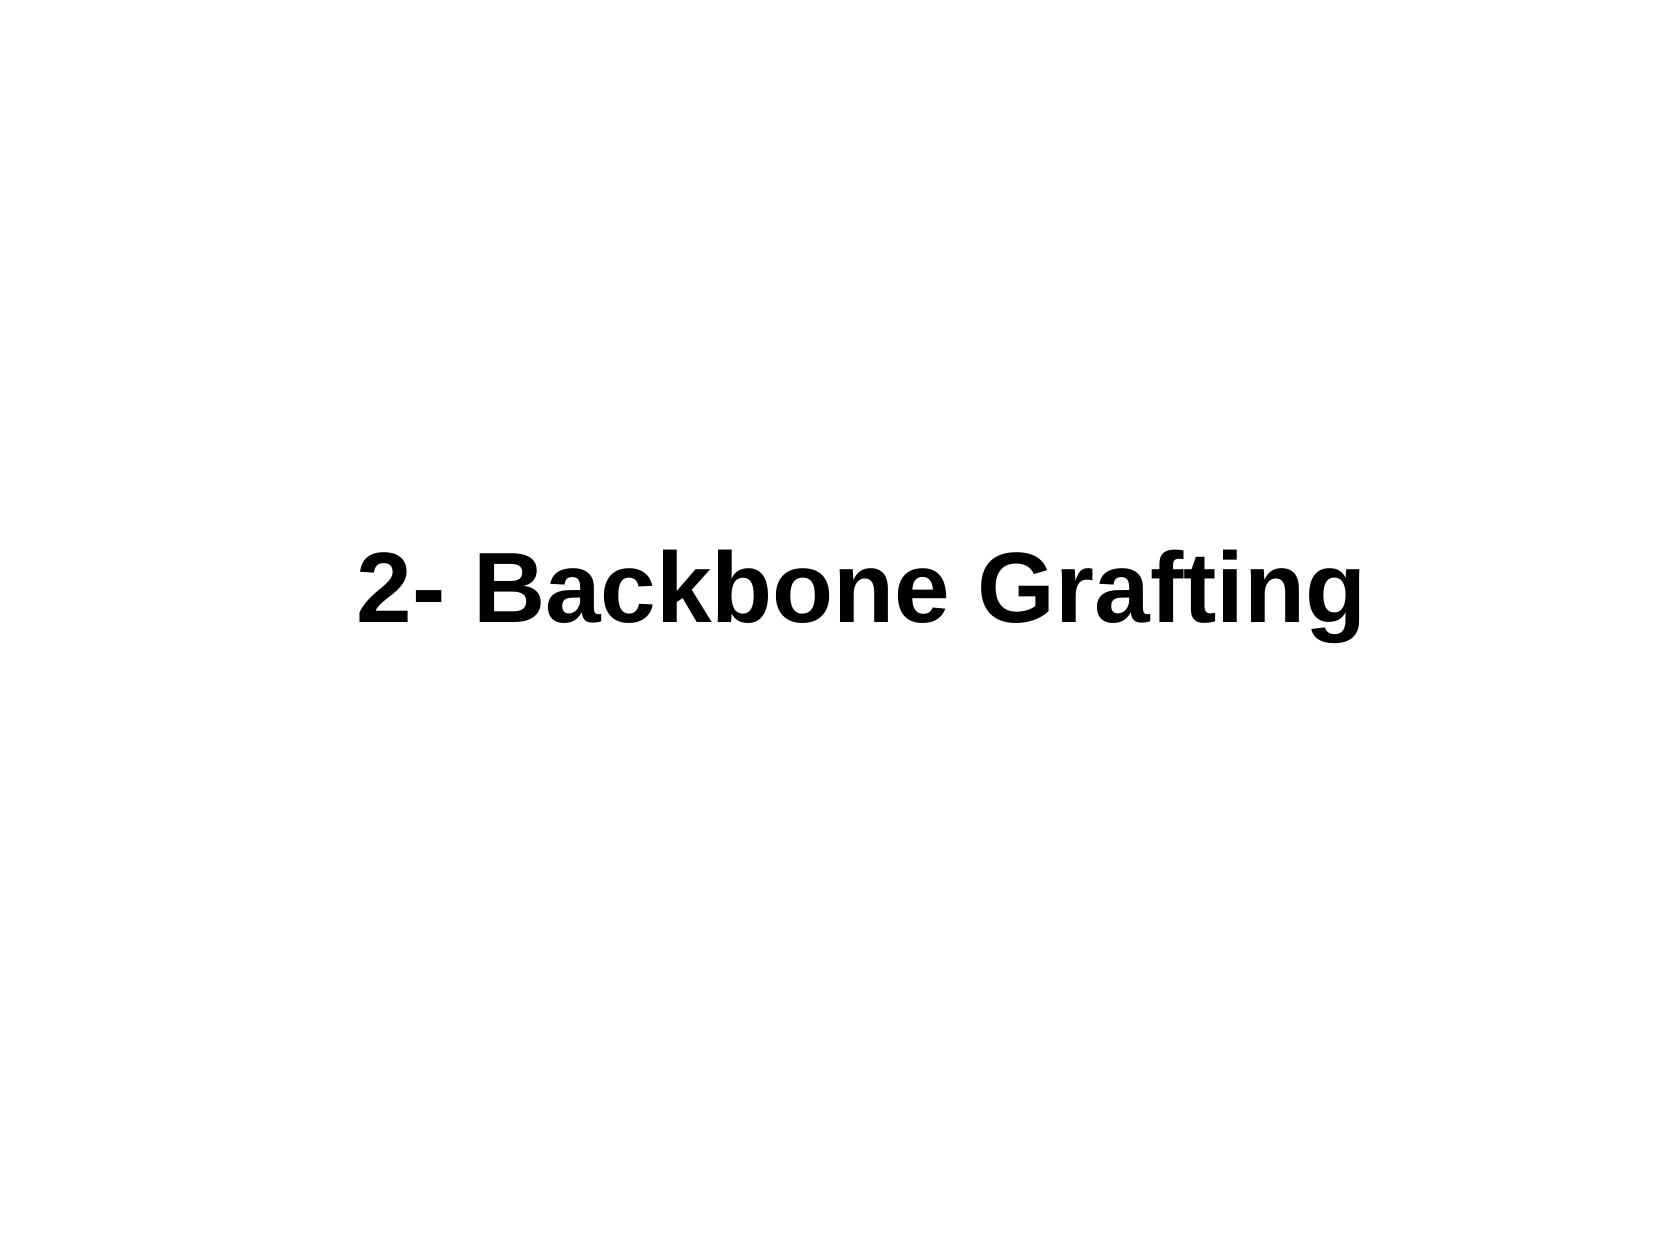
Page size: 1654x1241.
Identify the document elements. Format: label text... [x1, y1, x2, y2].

text_box 2- Backbone Grafting [298, 525, 1426, 842]
